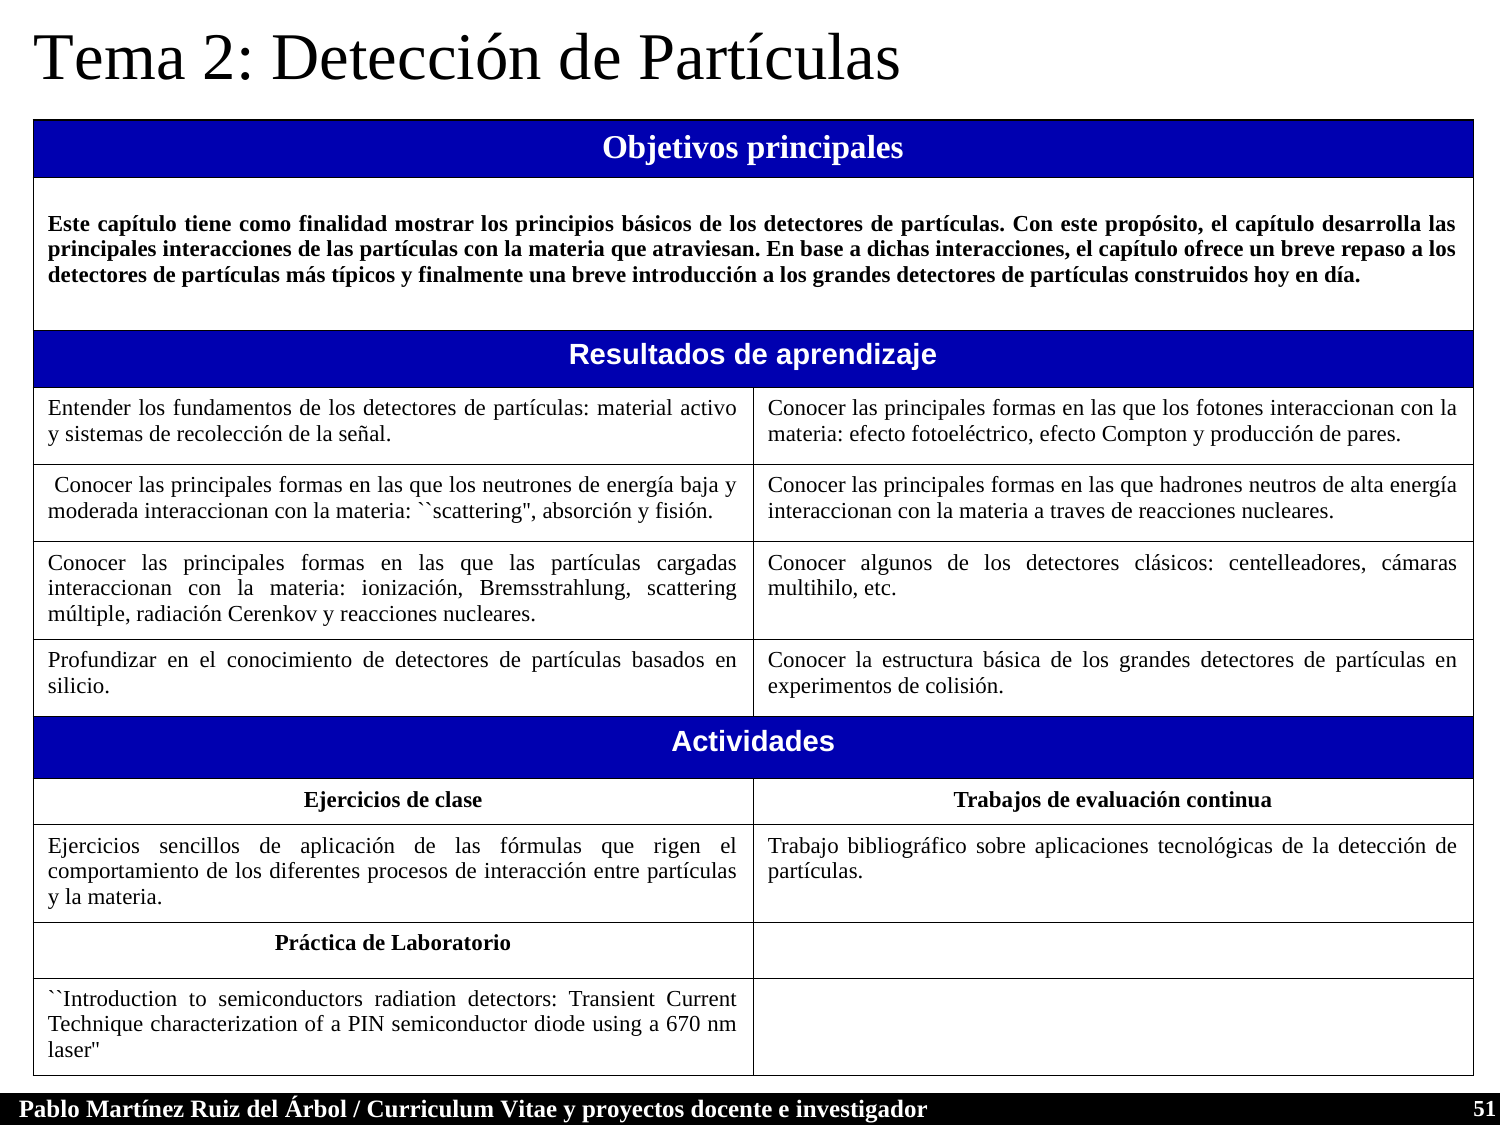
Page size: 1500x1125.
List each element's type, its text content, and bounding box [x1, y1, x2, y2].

table_cell Conocer las principales formas en las que hadrones neutros de alta energía interaccionan con la materia a traves de reacciones nucleares. [754, 465, 1473, 541]
table_cell Actividades [34, 717, 1473, 778]
table_cell Trabajo bibliográfico sobre aplicaciones tecnológicas de la detección de partículas. [754, 825, 1473, 922]
table_header Objetivos principales [34, 121, 1473, 177]
table_cell Práctica de Laboratorio [34, 923, 753, 978]
table_cell Profundizar en el conocimiento de detectores de partículas basados en silicio. [34, 640, 753, 716]
table_cell Resultados de aprendizaje [34, 331, 1473, 387]
table_cell [754, 979, 1473, 1075]
table_cell Conocer las principales formas en las que las partículas cargadas interaccionan con la materia: ionización, Bremsstrahlung, scattering múltiple, radiación Cerenkov y reacciones nucleares. [34, 542, 753, 639]
table_cell Este capítulo tiene como finalidad mostrar los principios básicos de los detectores de partículas. Con este propósito, el capítulo desarrolla las principales interacciones de las partículas con la materia que atraviesan. En base a dichas interacciones, el capítulo ofrece un breve repaso a los detectores de partículas más típicos y finalmente una breve introducción a los grandes detectores de partículas construidos hoy en día. [34, 178, 1473, 330]
table_cell Entender los fundamentos de los detectores de partículas: material activo y sistemas de recolección de la señal. [34, 388, 753, 464]
table_cell ``Introduction to semiconductors radiation detectors: Transient Current Technique characterization of a PIN semiconductor diode using a 670 nm laser'' [34, 979, 753, 1075]
table_cell Conocer la estructura básica de los grandes detectores de partículas en experimentos de colisión. [754, 640, 1473, 716]
table_cell Trabajos de evaluación continua [754, 779, 1473, 824]
table_cell Conocer las principales formas en las que los fotones interaccionan con la materia: efecto fotoeléctrico, efecto Compton y producción de pares. [754, 388, 1473, 464]
table_cell [754, 923, 1473, 978]
text_box Tema 2: Detección de Partículas [4, 3, 933, 111]
table_cell Ejercicios de clase [34, 779, 753, 824]
table_cell Conocer algunos de los detectores clásicos: centelleadores, cámaras multihilo, etc. [754, 542, 1473, 639]
table_cell Ejercicios sencillos de aplicación de las fórmulas que rigen el comportamiento de los diferentes procesos de interacción entre partículas y la materia. [34, 825, 753, 922]
table_cell Conocer las principales formas en las que los neutrones de energía baja y moderada interaccionan con la materia: ``scattering'', absorción y fisión. [34, 465, 753, 541]
